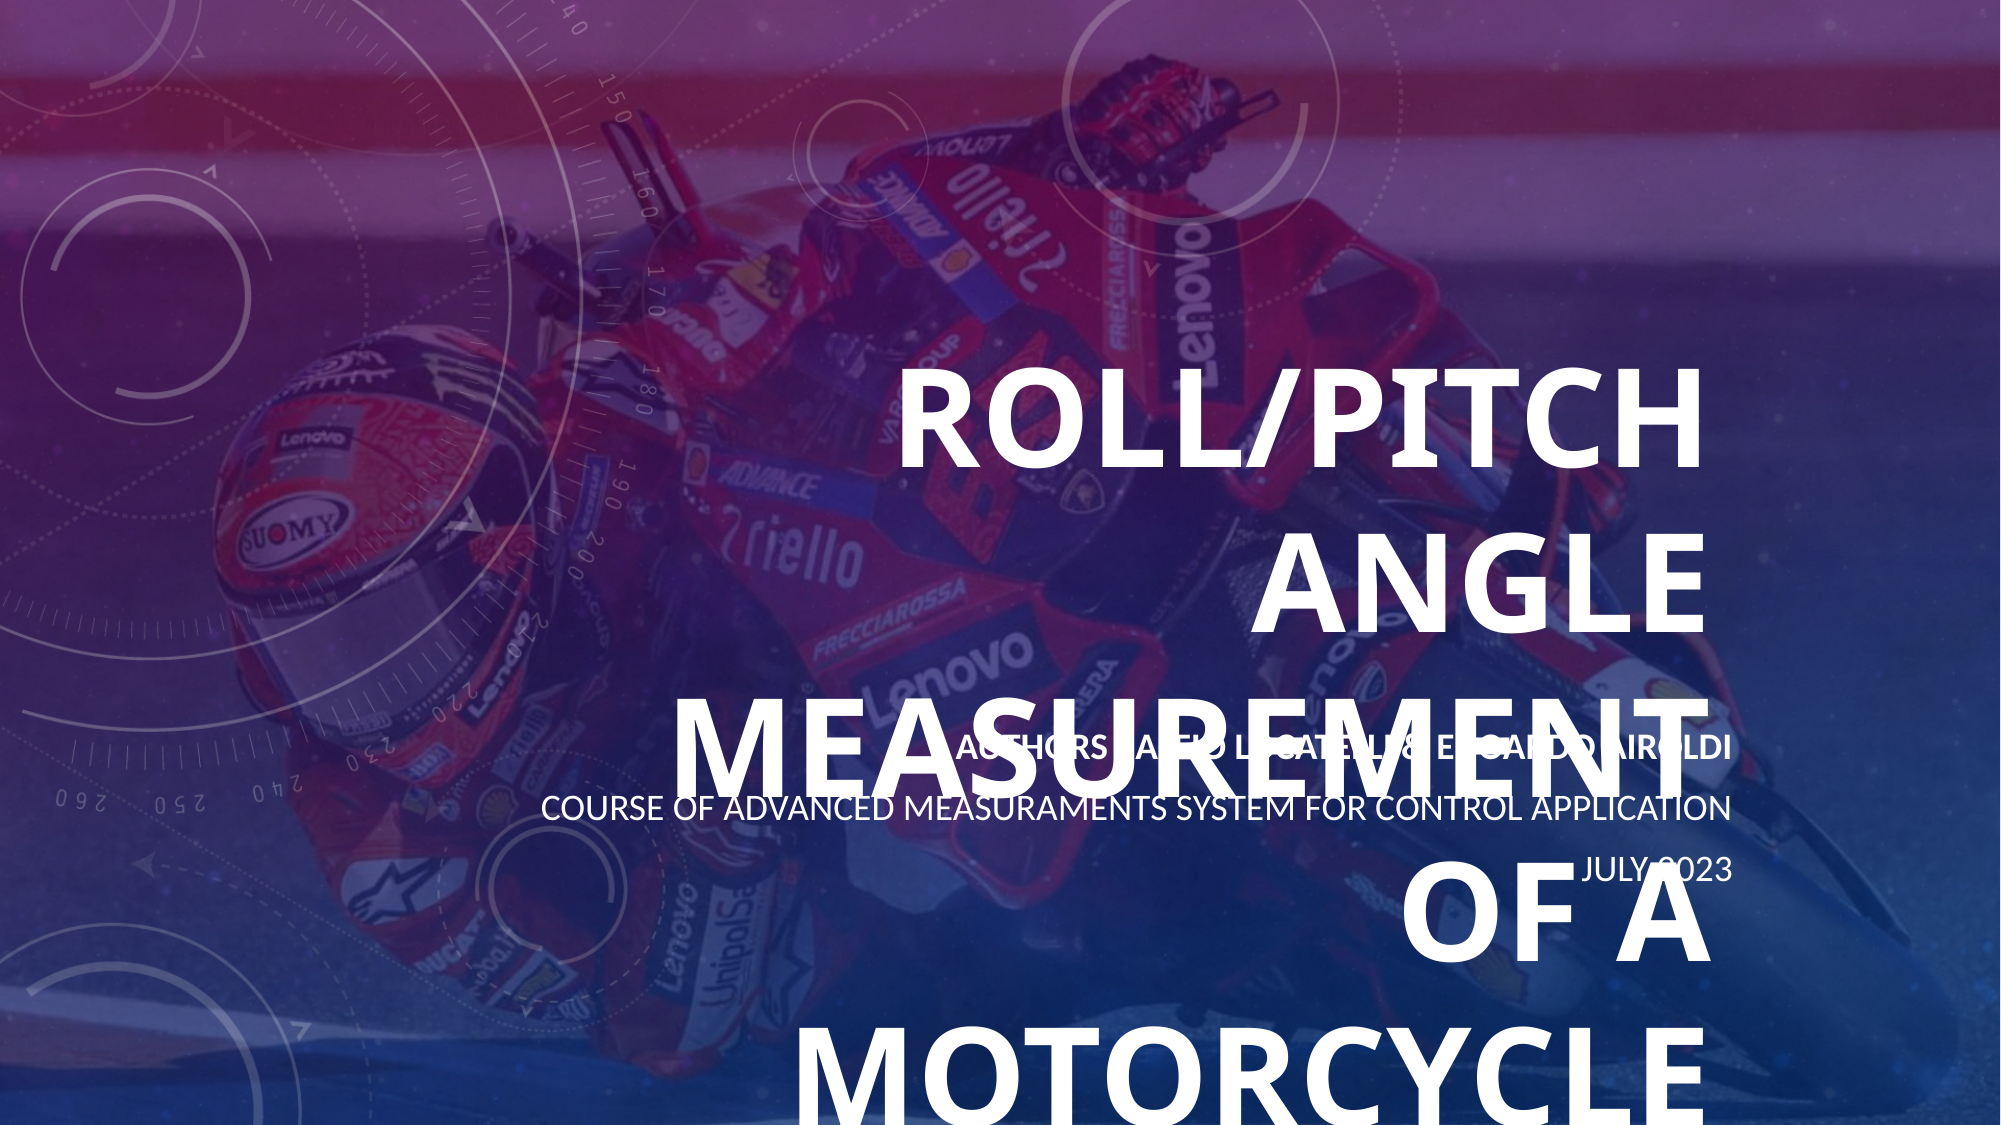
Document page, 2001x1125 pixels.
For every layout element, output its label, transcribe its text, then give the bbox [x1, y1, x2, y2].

picture [947, 1044, 997, 1110]
picture [1241, 1045, 1267, 1071]
subtitle Authors : Alfio locatelli & Edoardo airoldi Course of Advanced measuraments system for control application July 2023 [525, 719, 1831, 951]
picture [861, 1049, 886, 1125]
picture [1129, 1044, 1179, 1110]
picture [1241, 1088, 1275, 1125]
picture [0, 0, 2000, 1125]
picture [817, 1050, 840, 1125]
title Roll/Pitch Angle Measurement of a Motorcycle [650, 322, 1831, 719]
